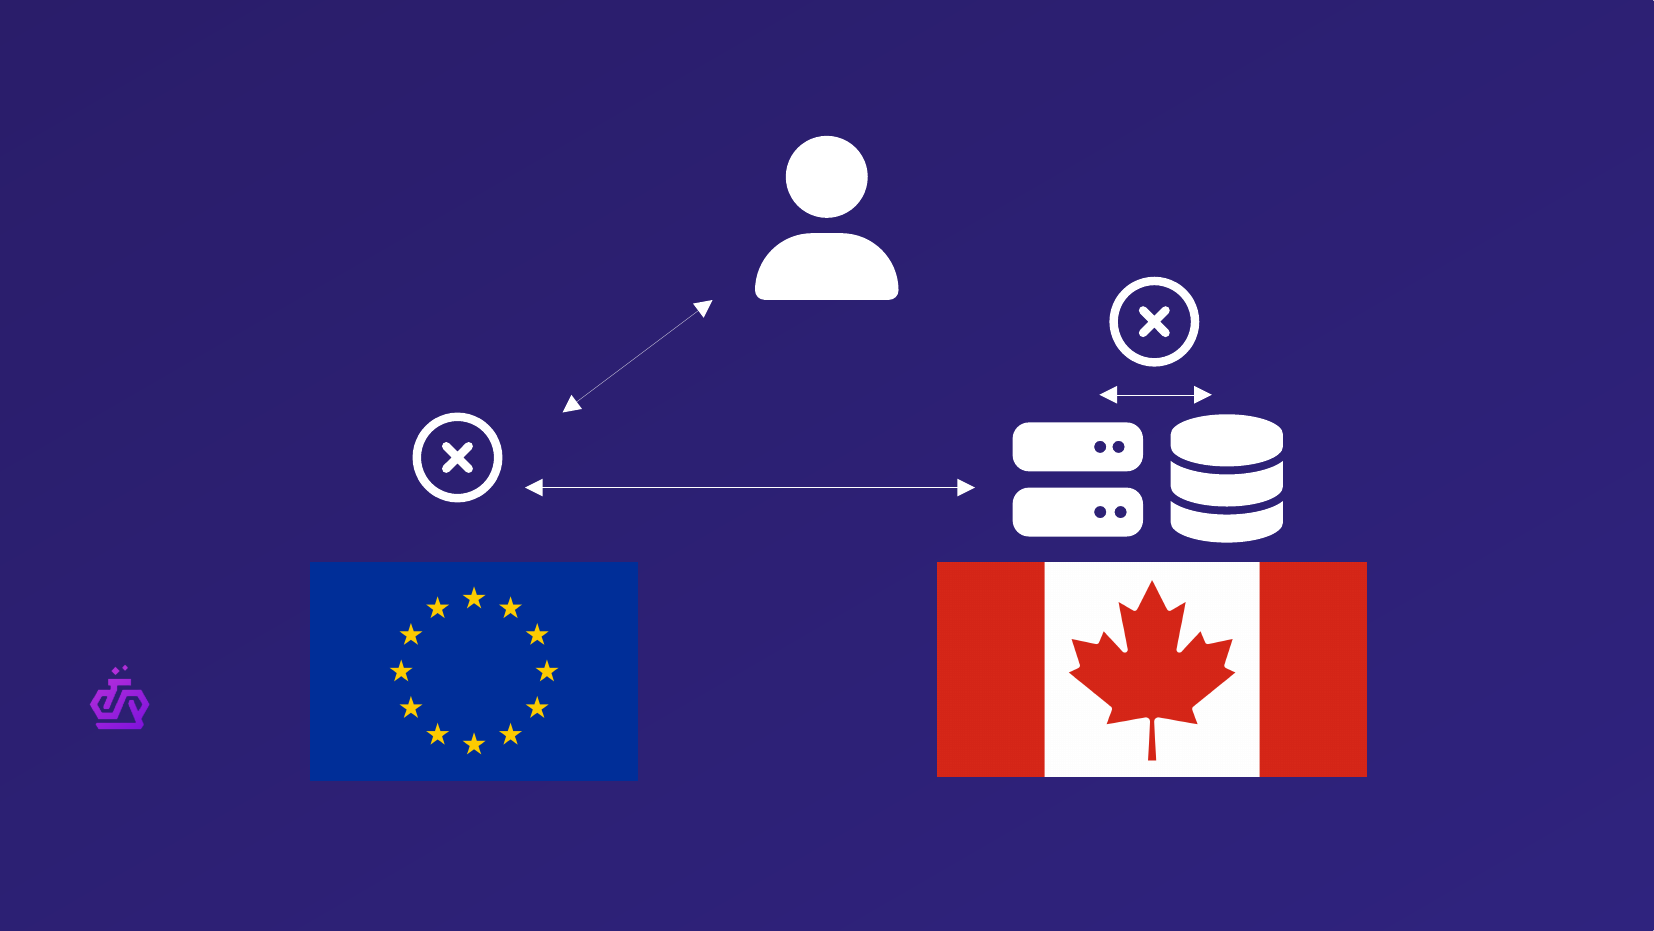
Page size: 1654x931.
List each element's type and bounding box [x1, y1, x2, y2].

picture [1109, 276, 1200, 367]
picture [754, 135, 899, 301]
picture [412, 412, 503, 503]
picture [1012, 414, 1144, 545]
picture [70, 643, 150, 755]
picture [1170, 414, 1284, 543]
picture [937, 562, 1367, 777]
picture [310, 562, 638, 781]
